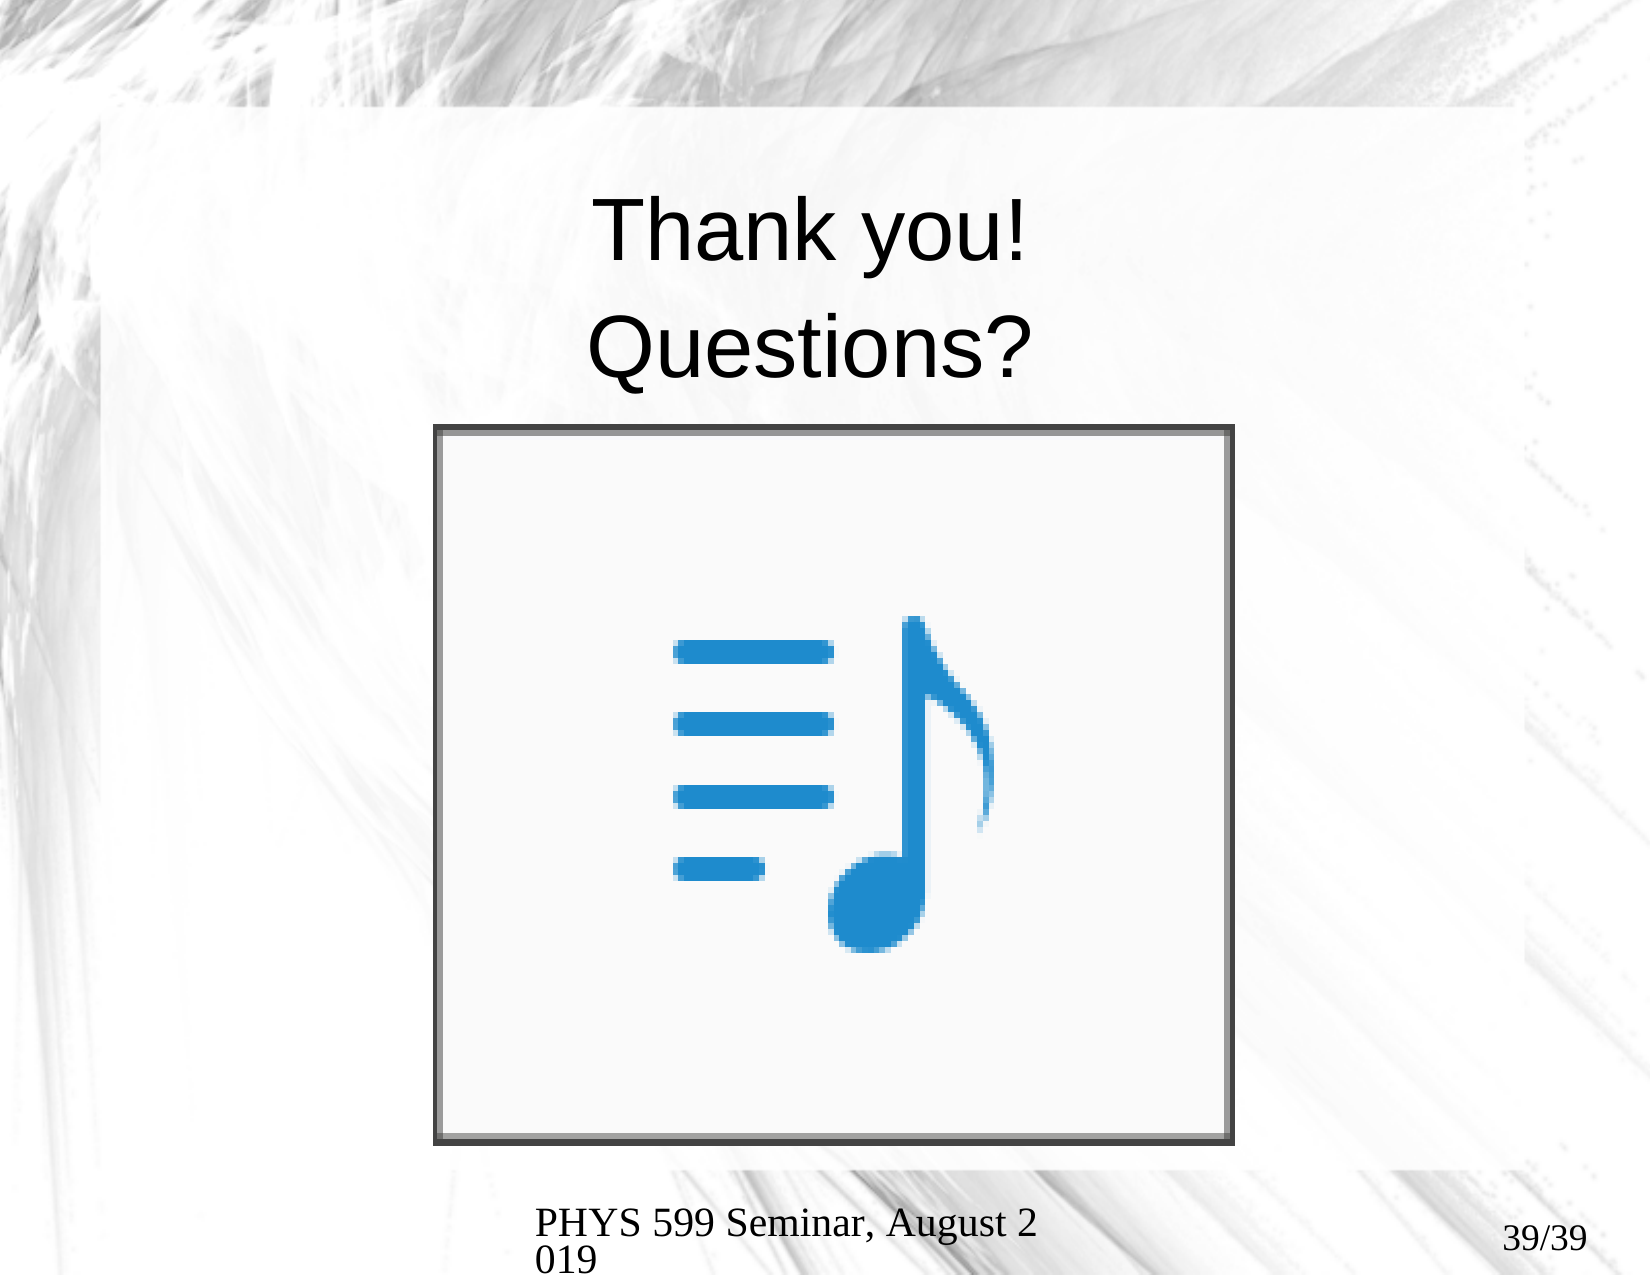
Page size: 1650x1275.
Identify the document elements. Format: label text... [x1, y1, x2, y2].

picture [0, 0, 1650, 1275]
title Thank you! [117, 142, 1503, 316]
title Questions? [117, 316, 1503, 434]
text_box [431, 423, 1236, 1147]
